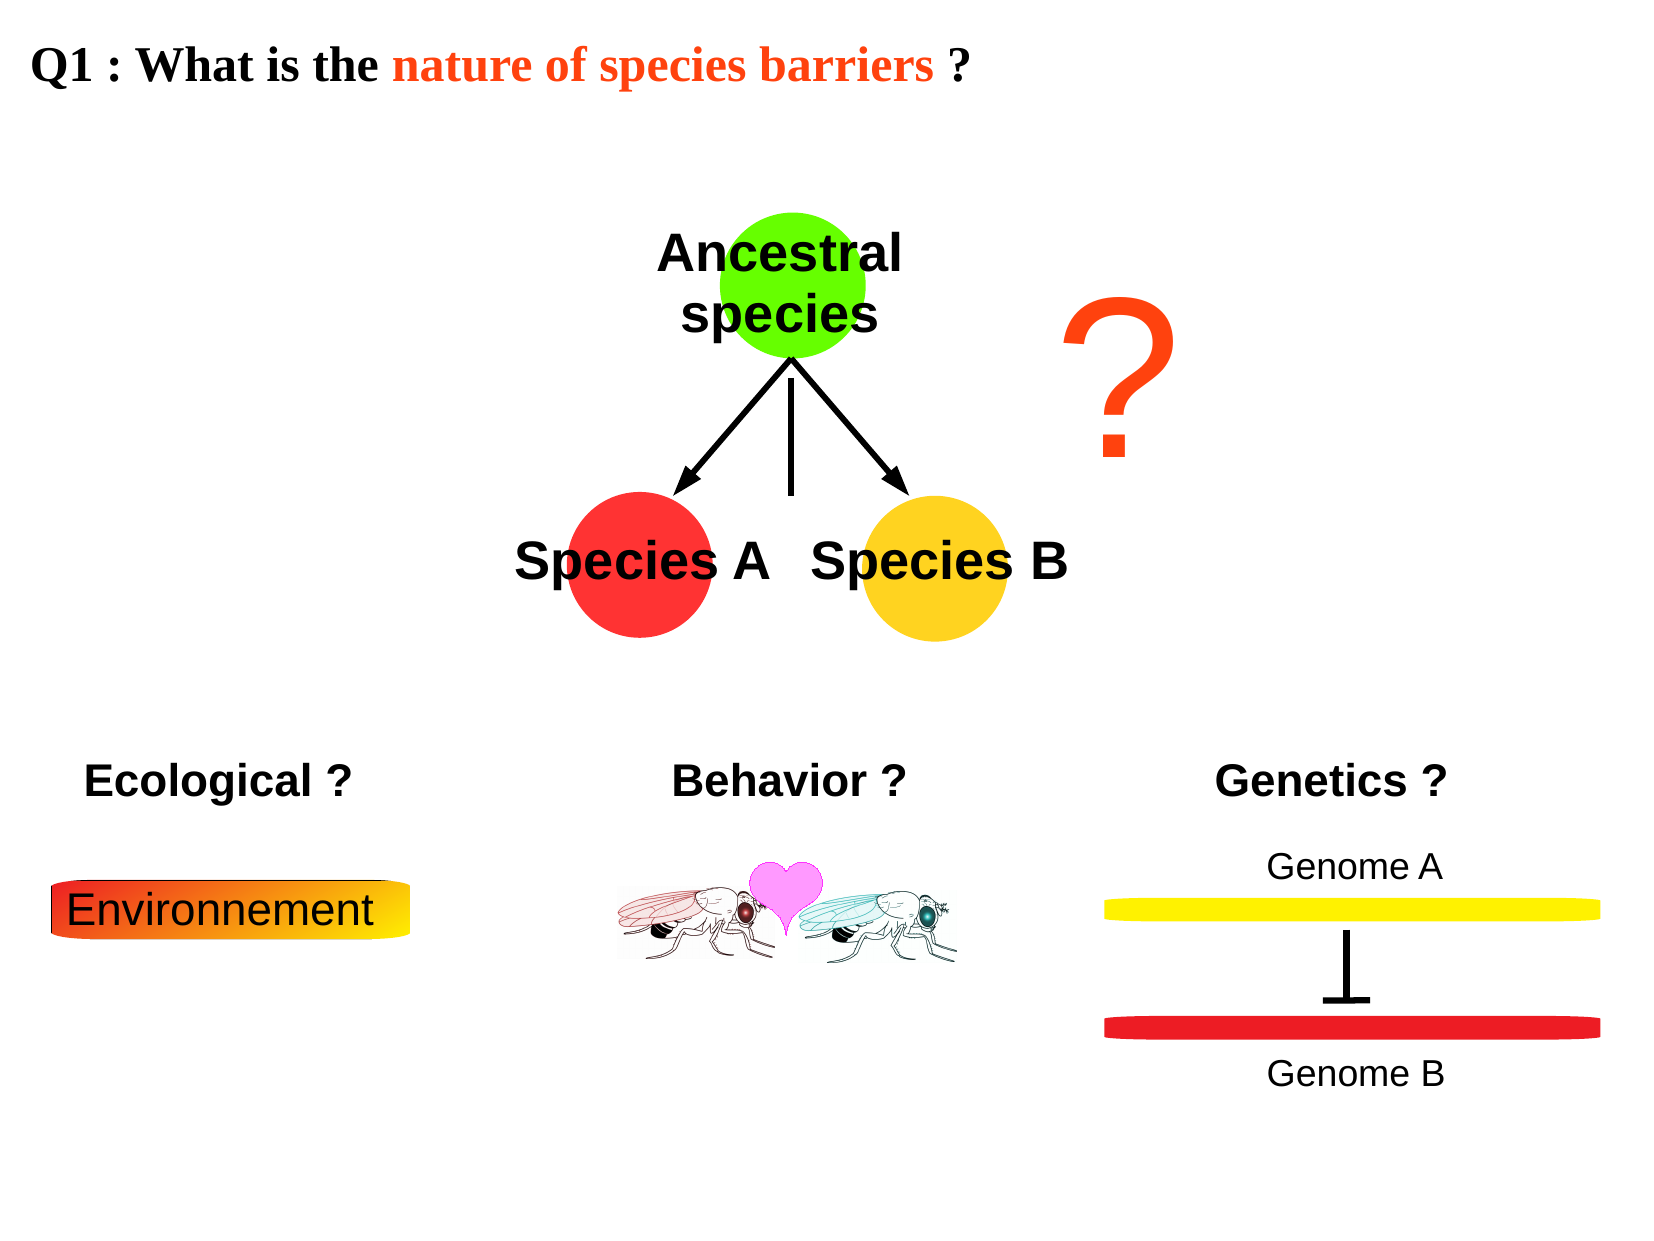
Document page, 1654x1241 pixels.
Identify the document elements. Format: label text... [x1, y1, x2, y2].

picture [617, 886, 775, 959]
text_box [575, 599, 705, 638]
text_box [868, 599, 1002, 642]
text_box Ancestral species [641, 215, 940, 352]
text_box [879, 495, 991, 522]
text_box Environnement [51, 877, 390, 953]
text_box [580, 491, 699, 522]
text_box [1104, 897, 1601, 922]
text_box [1104, 1015, 1601, 1040]
text_box Genetics ? [1199, 747, 1520, 823]
picture [798, 890, 957, 963]
text_box [390, 880, 411, 939]
text_box Q1 : What is the nature of species barriers ? [15, 29, 1613, 100]
text_box Behavior ? [656, 747, 923, 823]
text_box [749, 862, 823, 936]
text_box Species B [795, 522, 1085, 599]
text_box Ecological ? [68, 747, 412, 823]
text_box ? [1039, 242, 1197, 514]
text_box Genome A [1251, 838, 1459, 896]
text_box Species A [499, 522, 788, 599]
text_box [762, 352, 823, 359]
text_box Genome B [1251, 1045, 1461, 1103]
